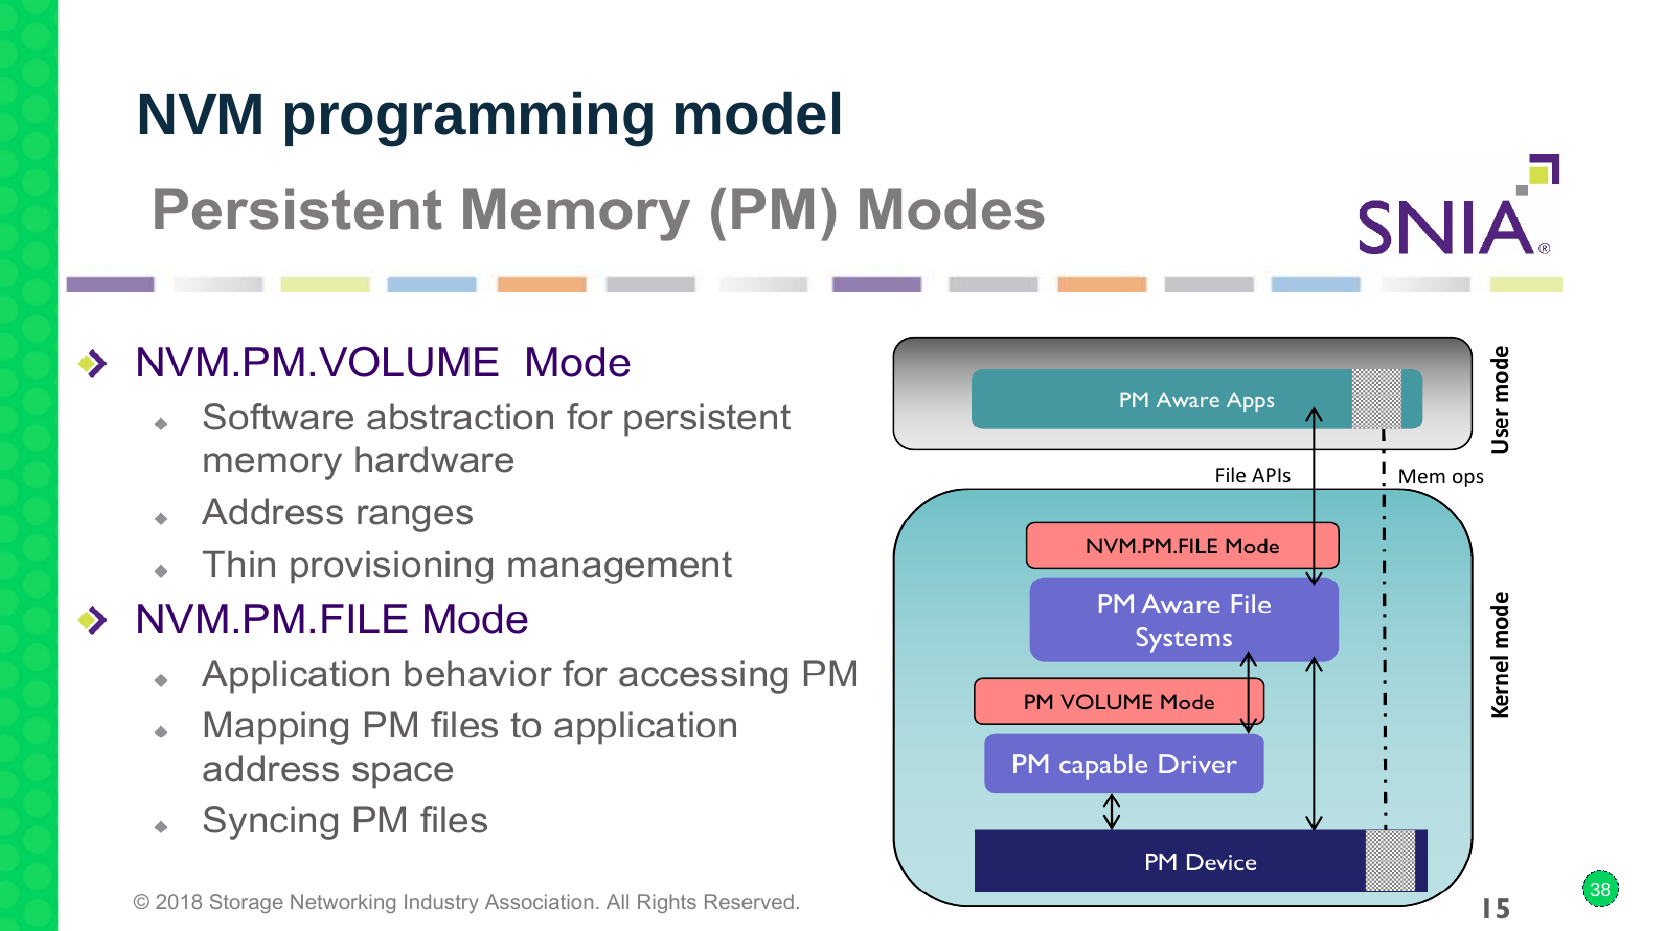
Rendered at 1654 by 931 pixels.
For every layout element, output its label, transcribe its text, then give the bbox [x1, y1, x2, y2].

title NVM programming model [121, 37, 1531, 148]
picture [0, 0, 1563, 931]
